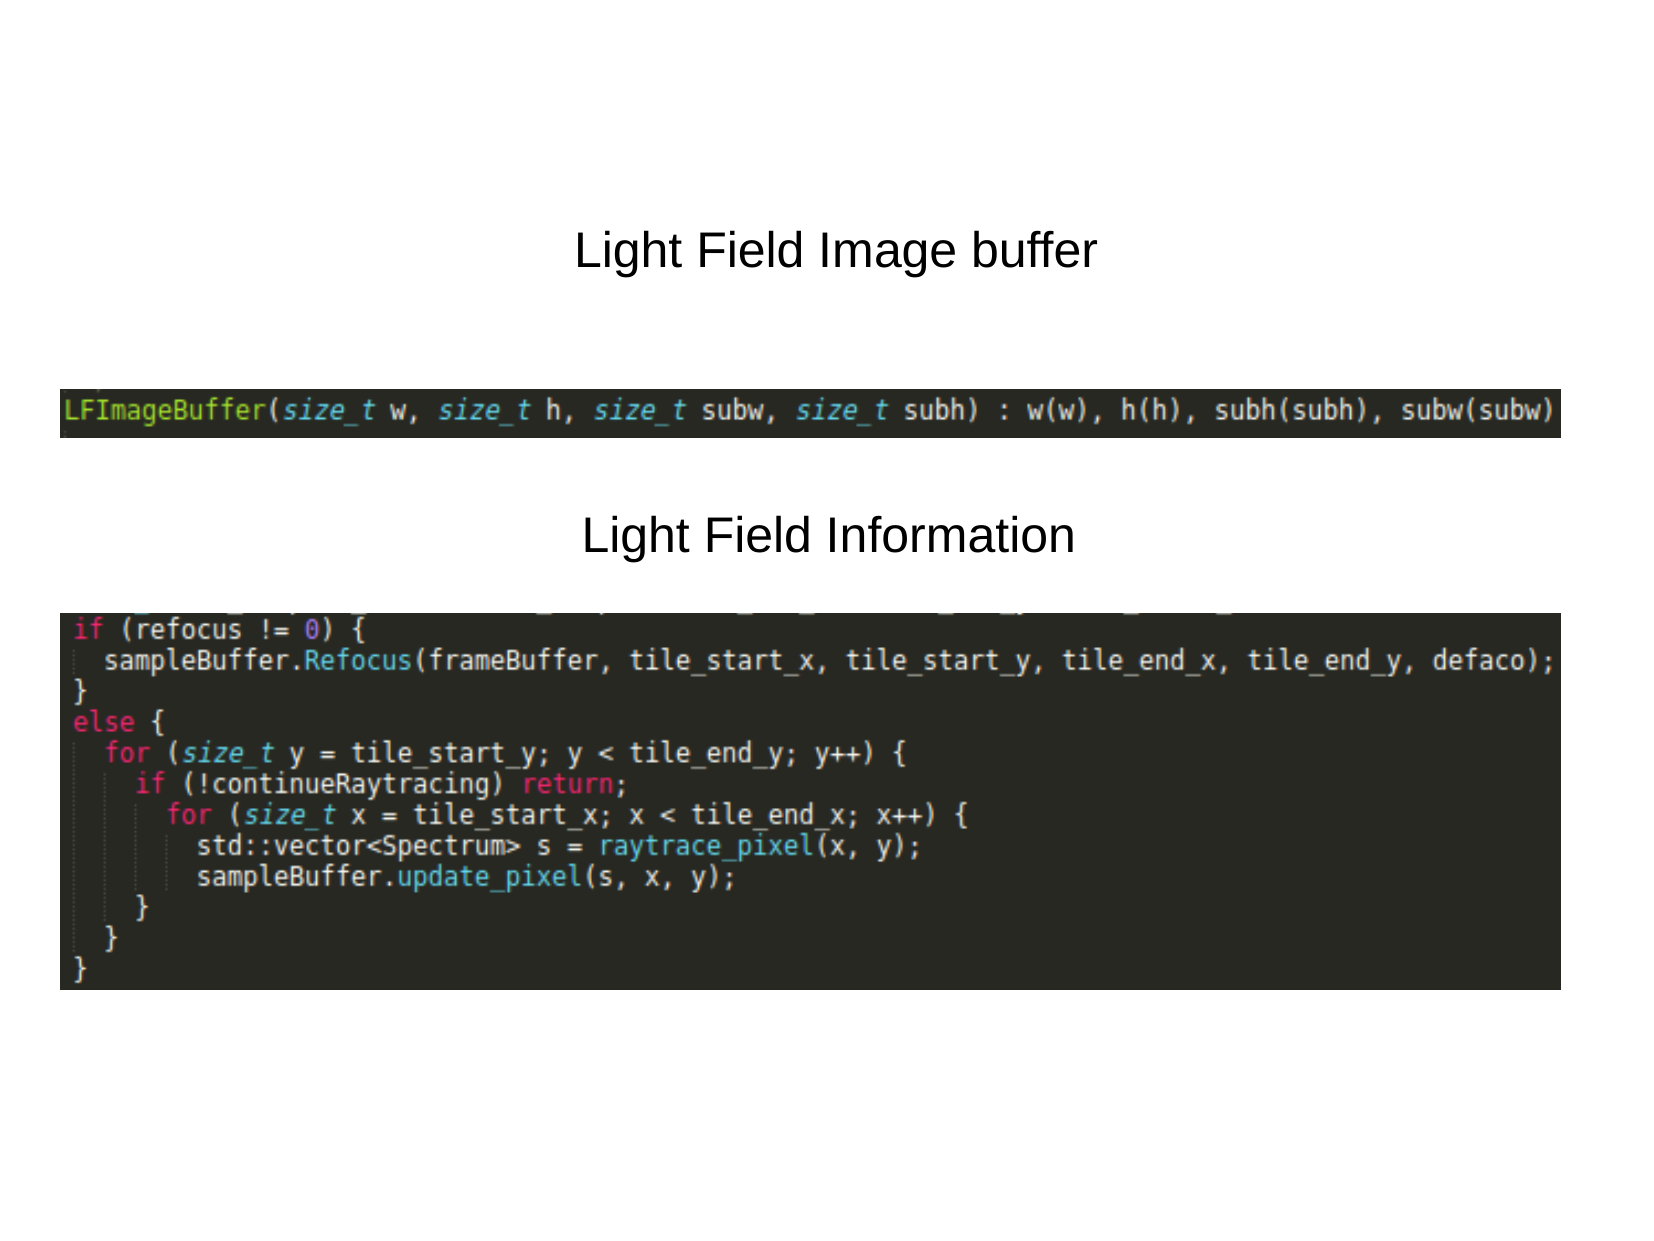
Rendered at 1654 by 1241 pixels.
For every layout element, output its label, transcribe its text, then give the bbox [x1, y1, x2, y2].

picture [60, 613, 1561, 991]
picture [60, 389, 1561, 439]
title Light Field Information [232, 499, 1426, 571]
title Light Field Image buffer [240, 214, 1433, 286]
